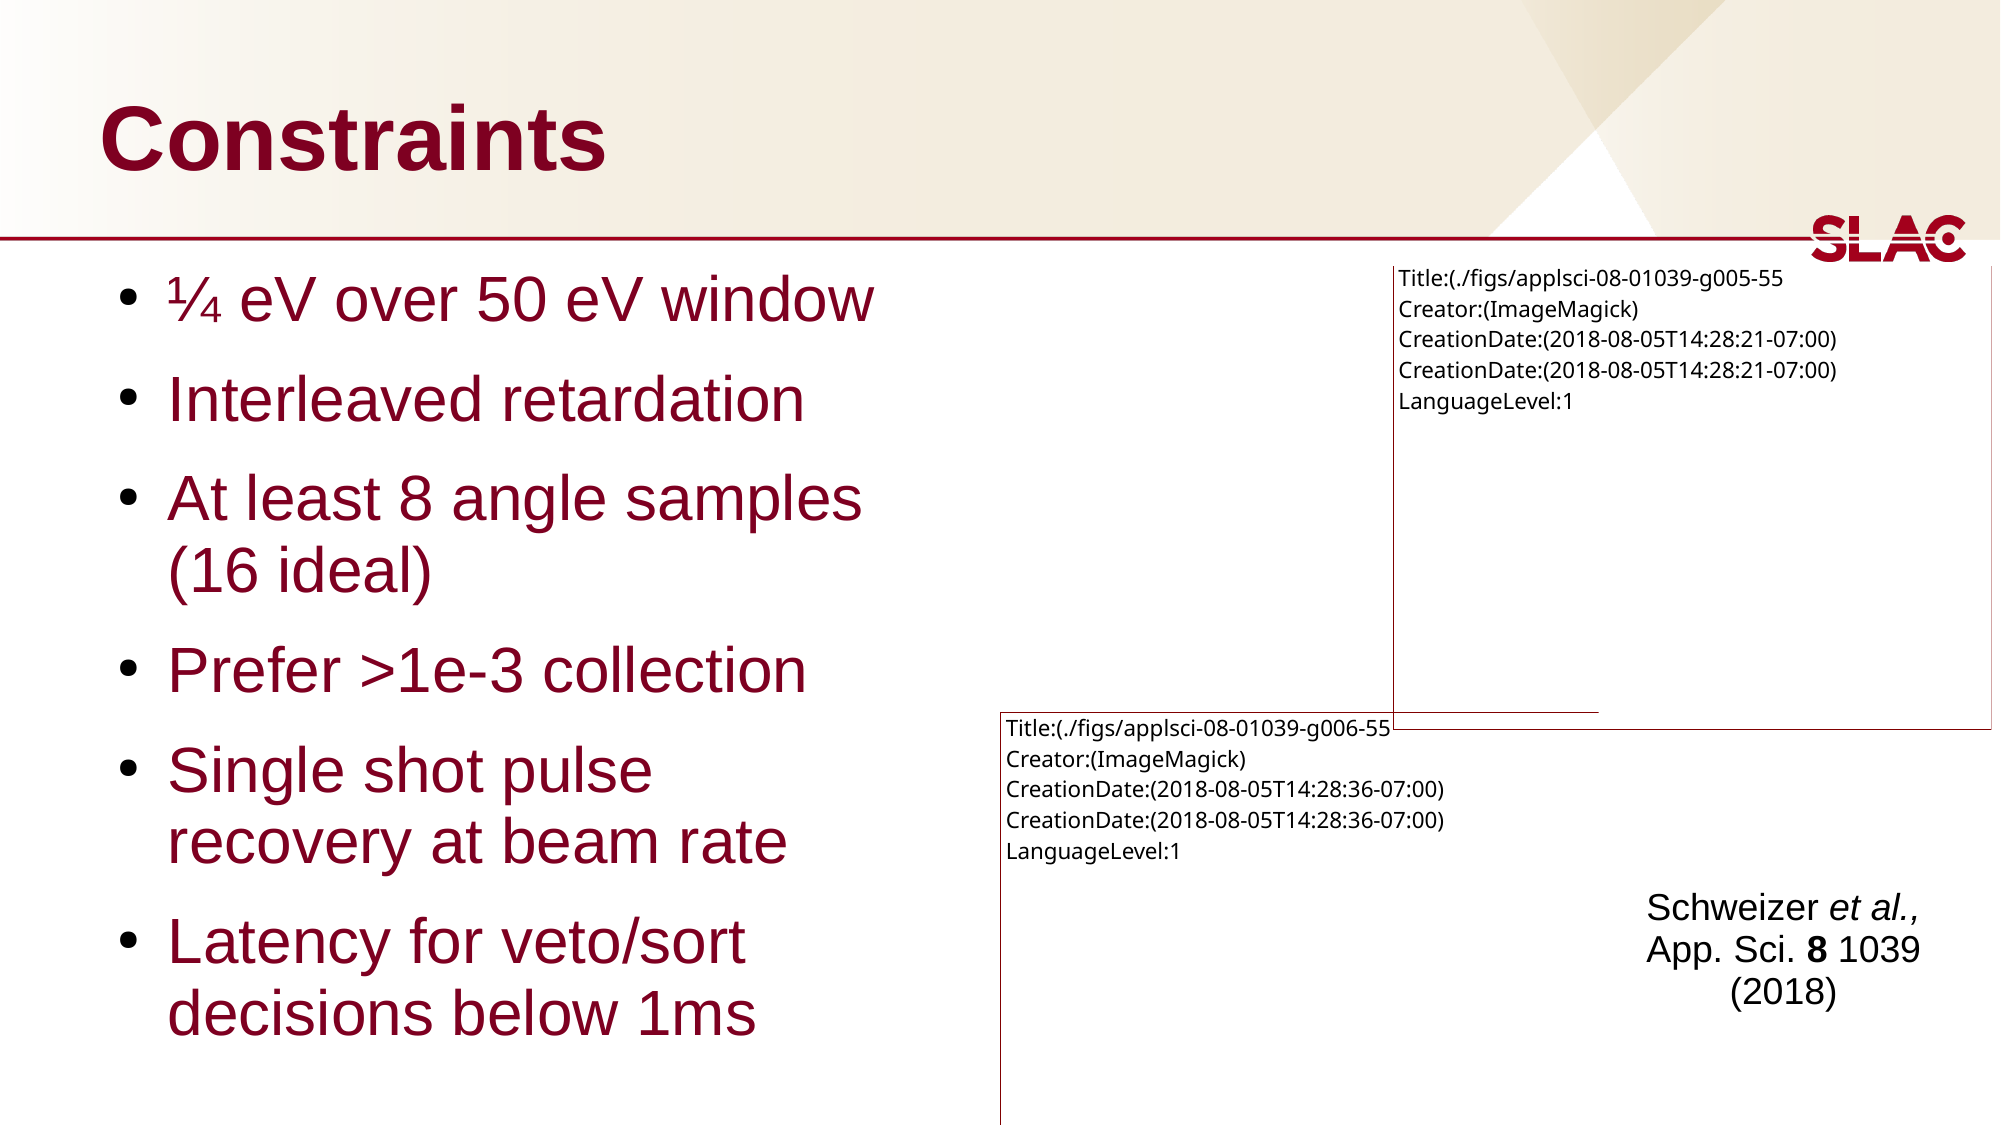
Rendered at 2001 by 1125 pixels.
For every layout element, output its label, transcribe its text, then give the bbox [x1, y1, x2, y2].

list ¼ eV over 50 eV window Interleaved retardation At least 8 angle samples (16 ideal) Prefer >1e-3 collection Single shot pulse recovery at beam rate Latency for veto/sort decisions below 1ms [99, 263, 886, 1096]
picture [998, 266, 1992, 1125]
text_box Schweizer et al., App. Sci. 8 1039 (2018) [1598, 879, 1969, 1021]
picture [0, 0, 2001, 262]
title Constraints [99, 44, 1900, 233]
